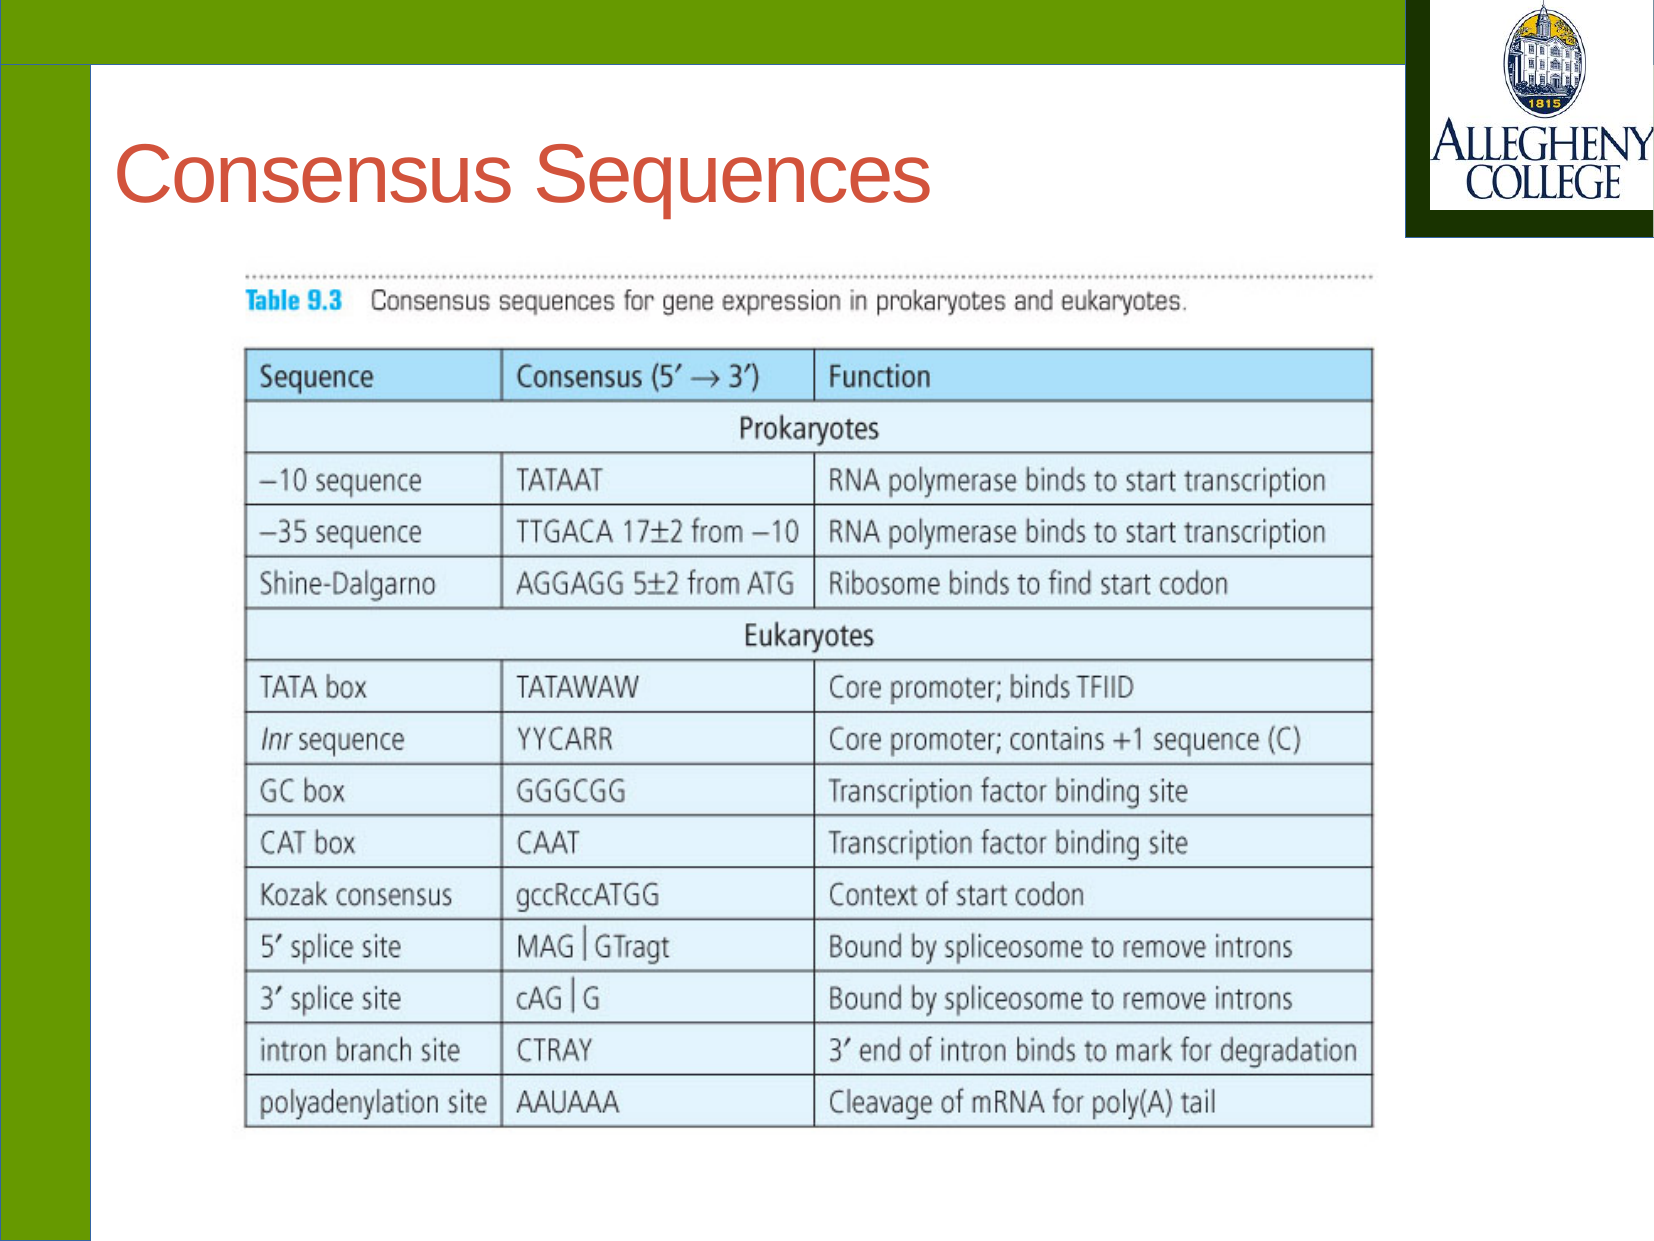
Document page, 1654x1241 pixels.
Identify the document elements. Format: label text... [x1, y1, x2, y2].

text_box [1449, 210, 1654, 238]
picture [51, 256, 1558, 1150]
picture [1430, 0, 1654, 210]
text_box [0, 0, 1430, 1241]
title Consensus Sequences [98, 87, 1449, 251]
